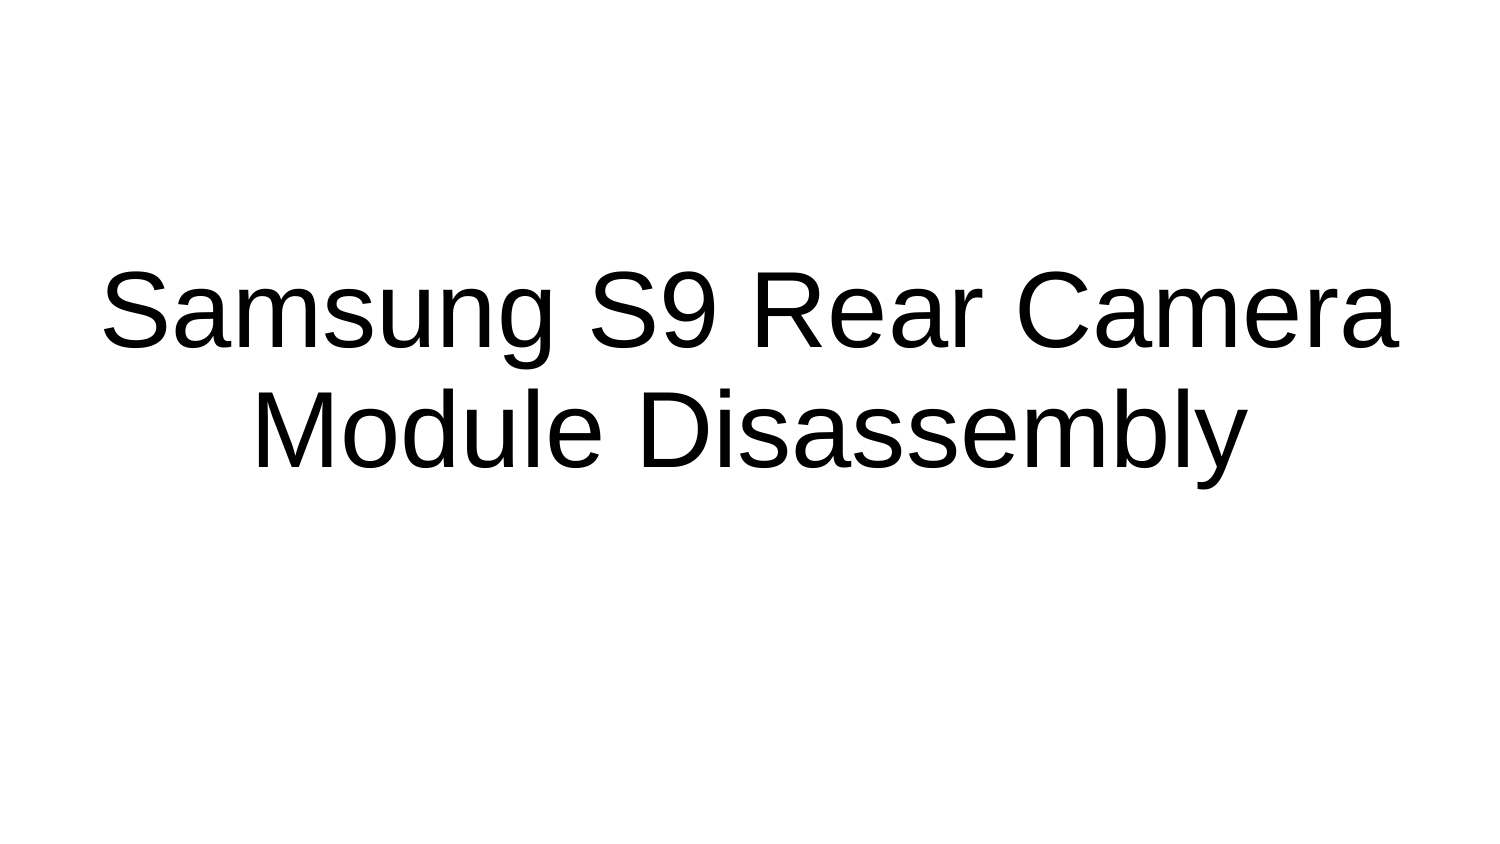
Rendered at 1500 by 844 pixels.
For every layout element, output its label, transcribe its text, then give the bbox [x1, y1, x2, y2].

title Samsung S9 Rear Camera Module Disassembly [51, 169, 1449, 507]
